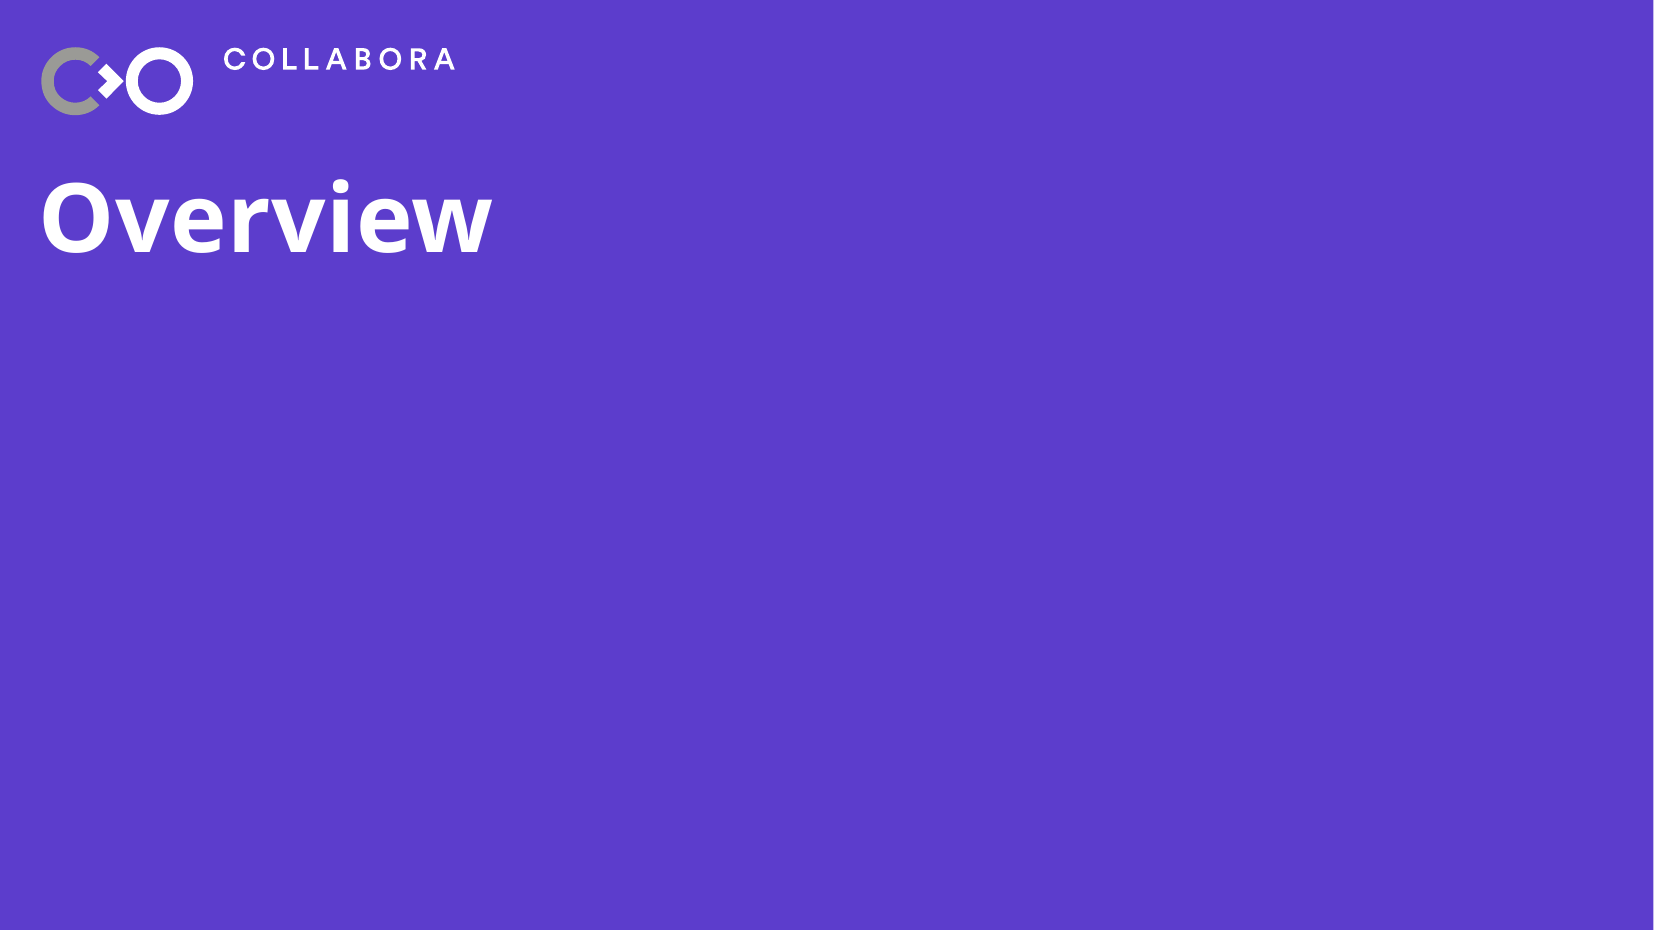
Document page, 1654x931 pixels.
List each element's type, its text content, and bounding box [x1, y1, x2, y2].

title Overview [38, 156, 1614, 213]
